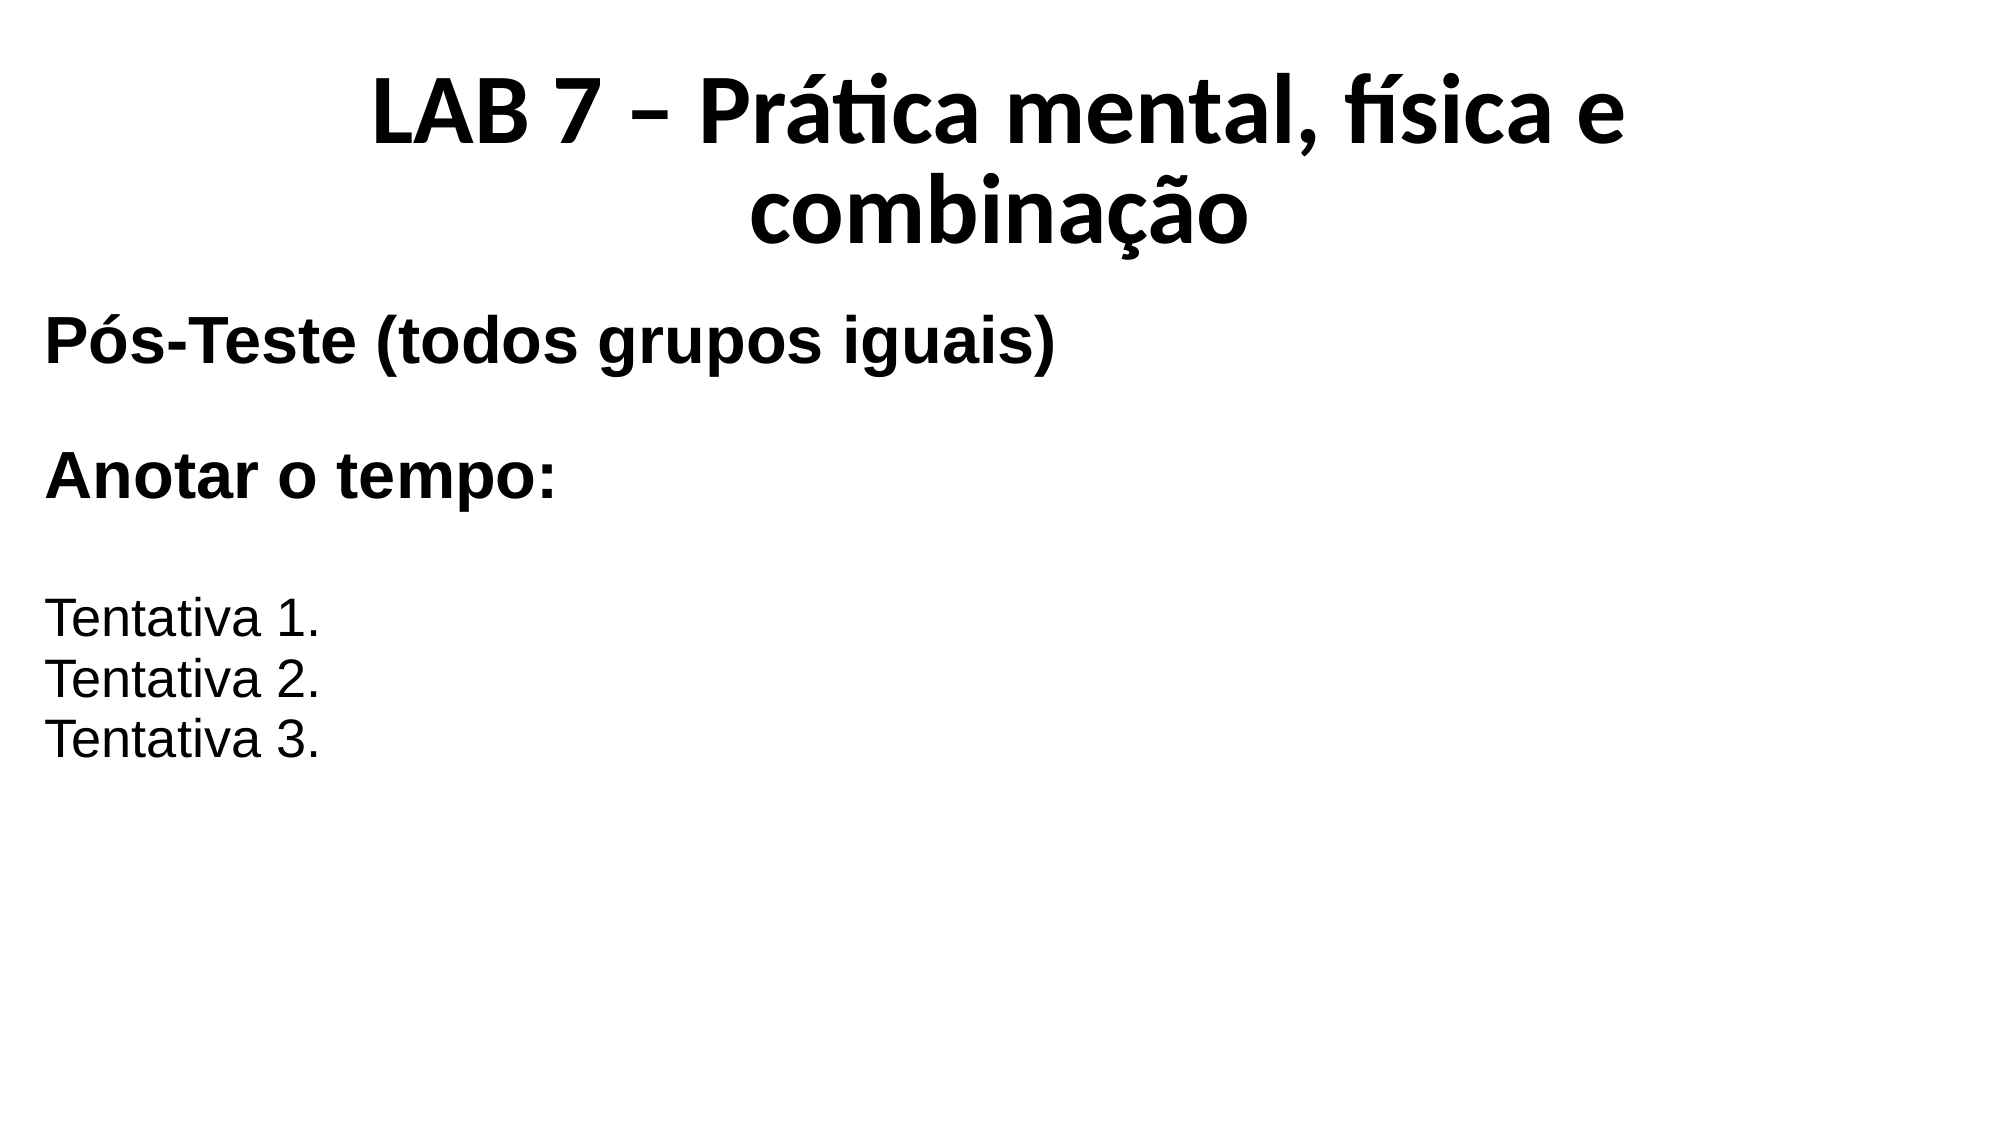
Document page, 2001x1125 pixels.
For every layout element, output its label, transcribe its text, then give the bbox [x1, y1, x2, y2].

title LAB 7 – Prática mental, física e combinação [137, 59, 1863, 278]
text_box Pós-Teste (todos grupos iguais) Anotar o tempo: Tentativa 1. Tentativa 2. Tentativa 3. [29, 295, 1241, 916]
